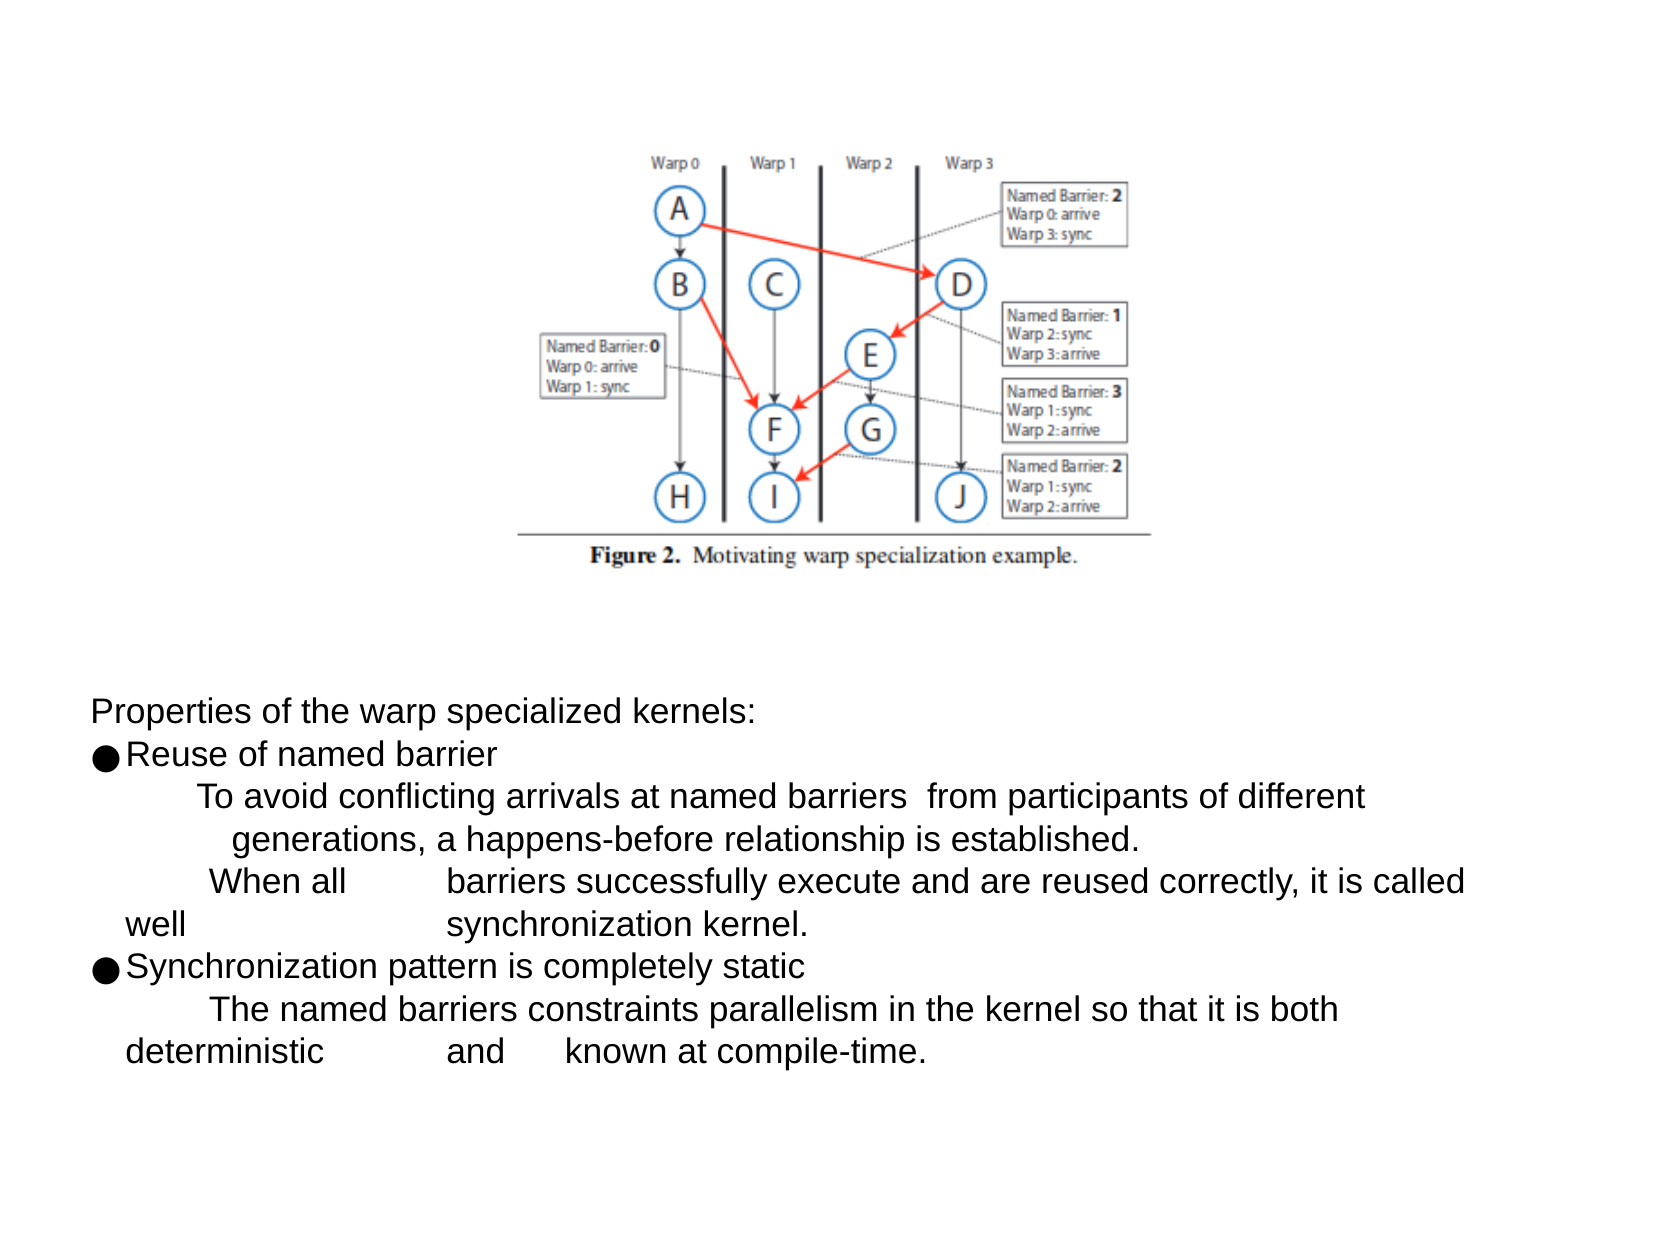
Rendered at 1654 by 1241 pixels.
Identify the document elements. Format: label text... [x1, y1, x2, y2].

picture [509, 104, 1170, 585]
text_box Properties of the warp specialized kernels: Reuse of named barrier To avoid conflicting arrivals at named barriers from participants of different generations, a happens-before relationship is established. When all barriers successfully execute and are reused correctly, it is called well synchronization kernel. Synchronization pattern is completely static The named barriers constraints parallelism in the kernel so that it is both deterministic and known at compile-time. [90, 688, 1521, 1046]
